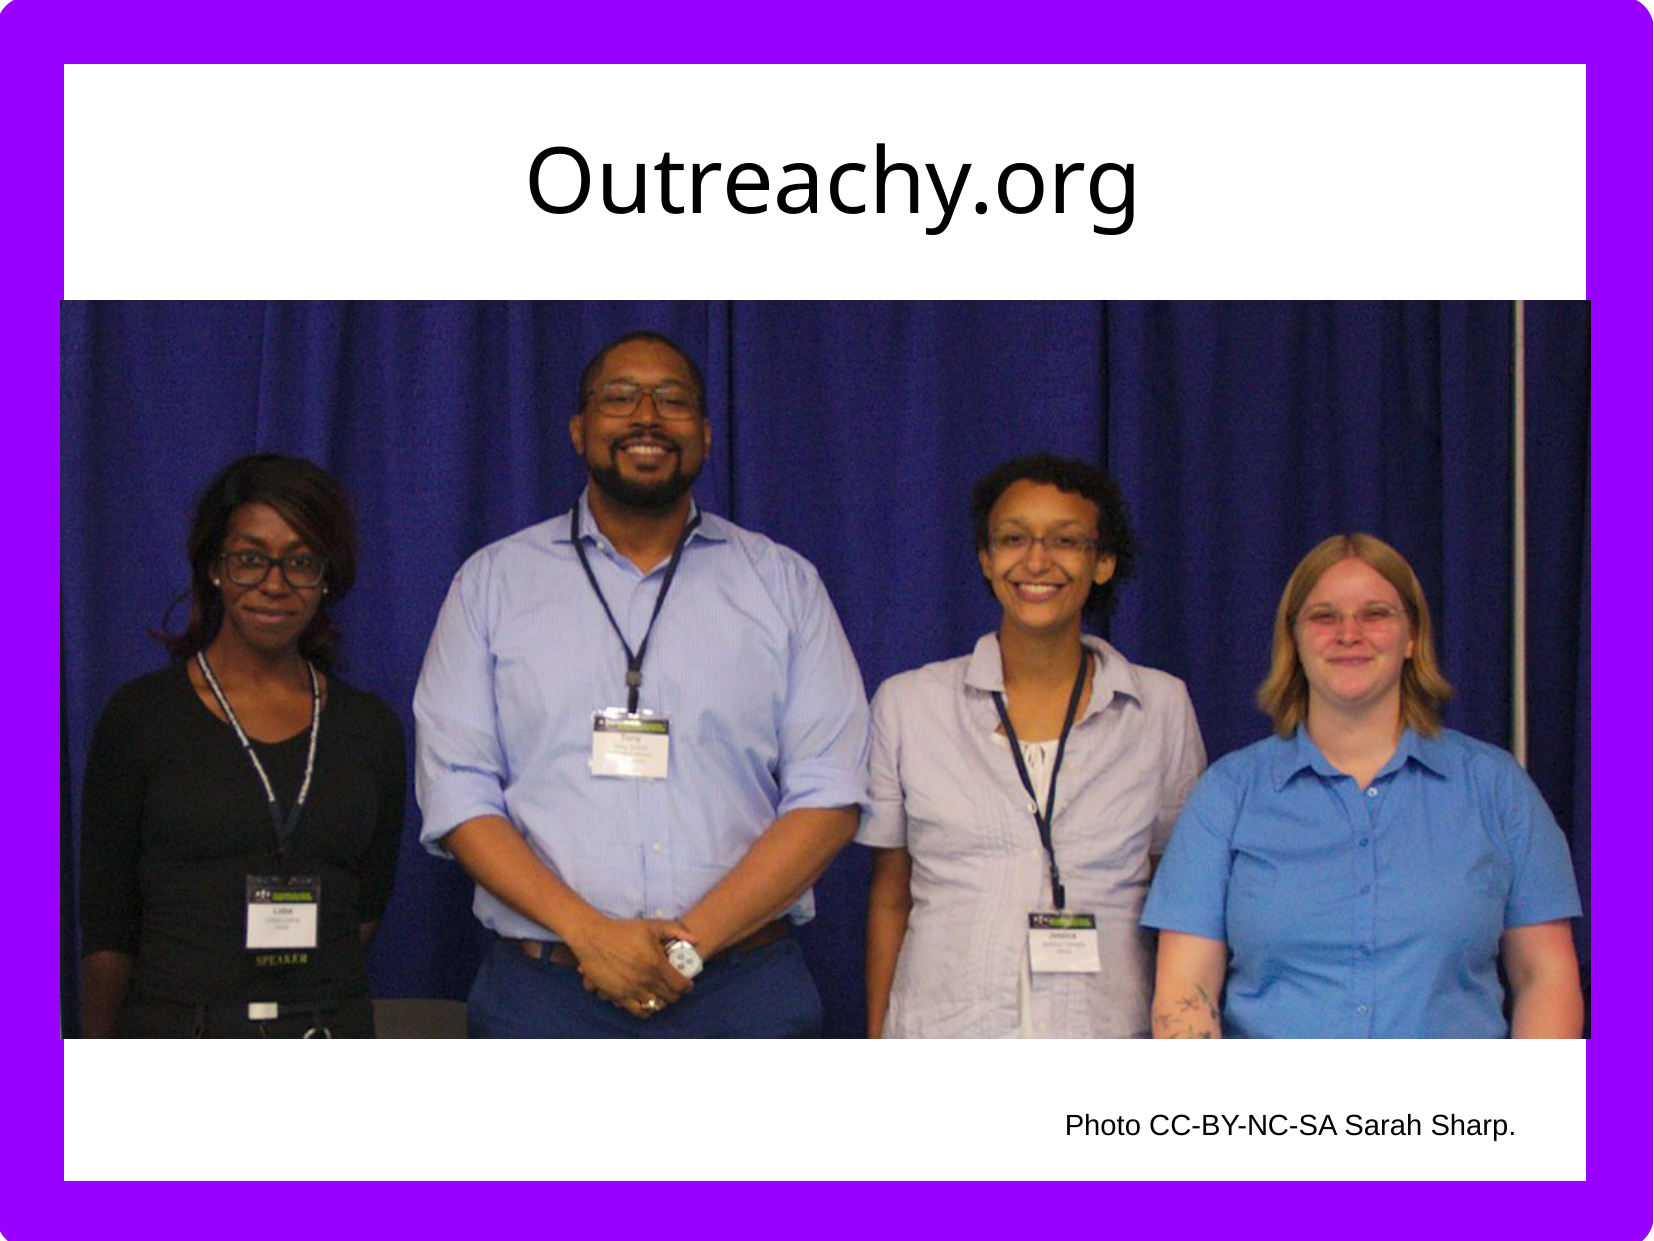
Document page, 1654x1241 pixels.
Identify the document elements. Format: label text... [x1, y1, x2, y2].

picture [60, 300, 1591, 1039]
text_box Photo CC-BY-NC-SA Sarah Sharp. [1050, 1101, 1576, 1183]
title Outreachy.org [90, 75, 1578, 283]
